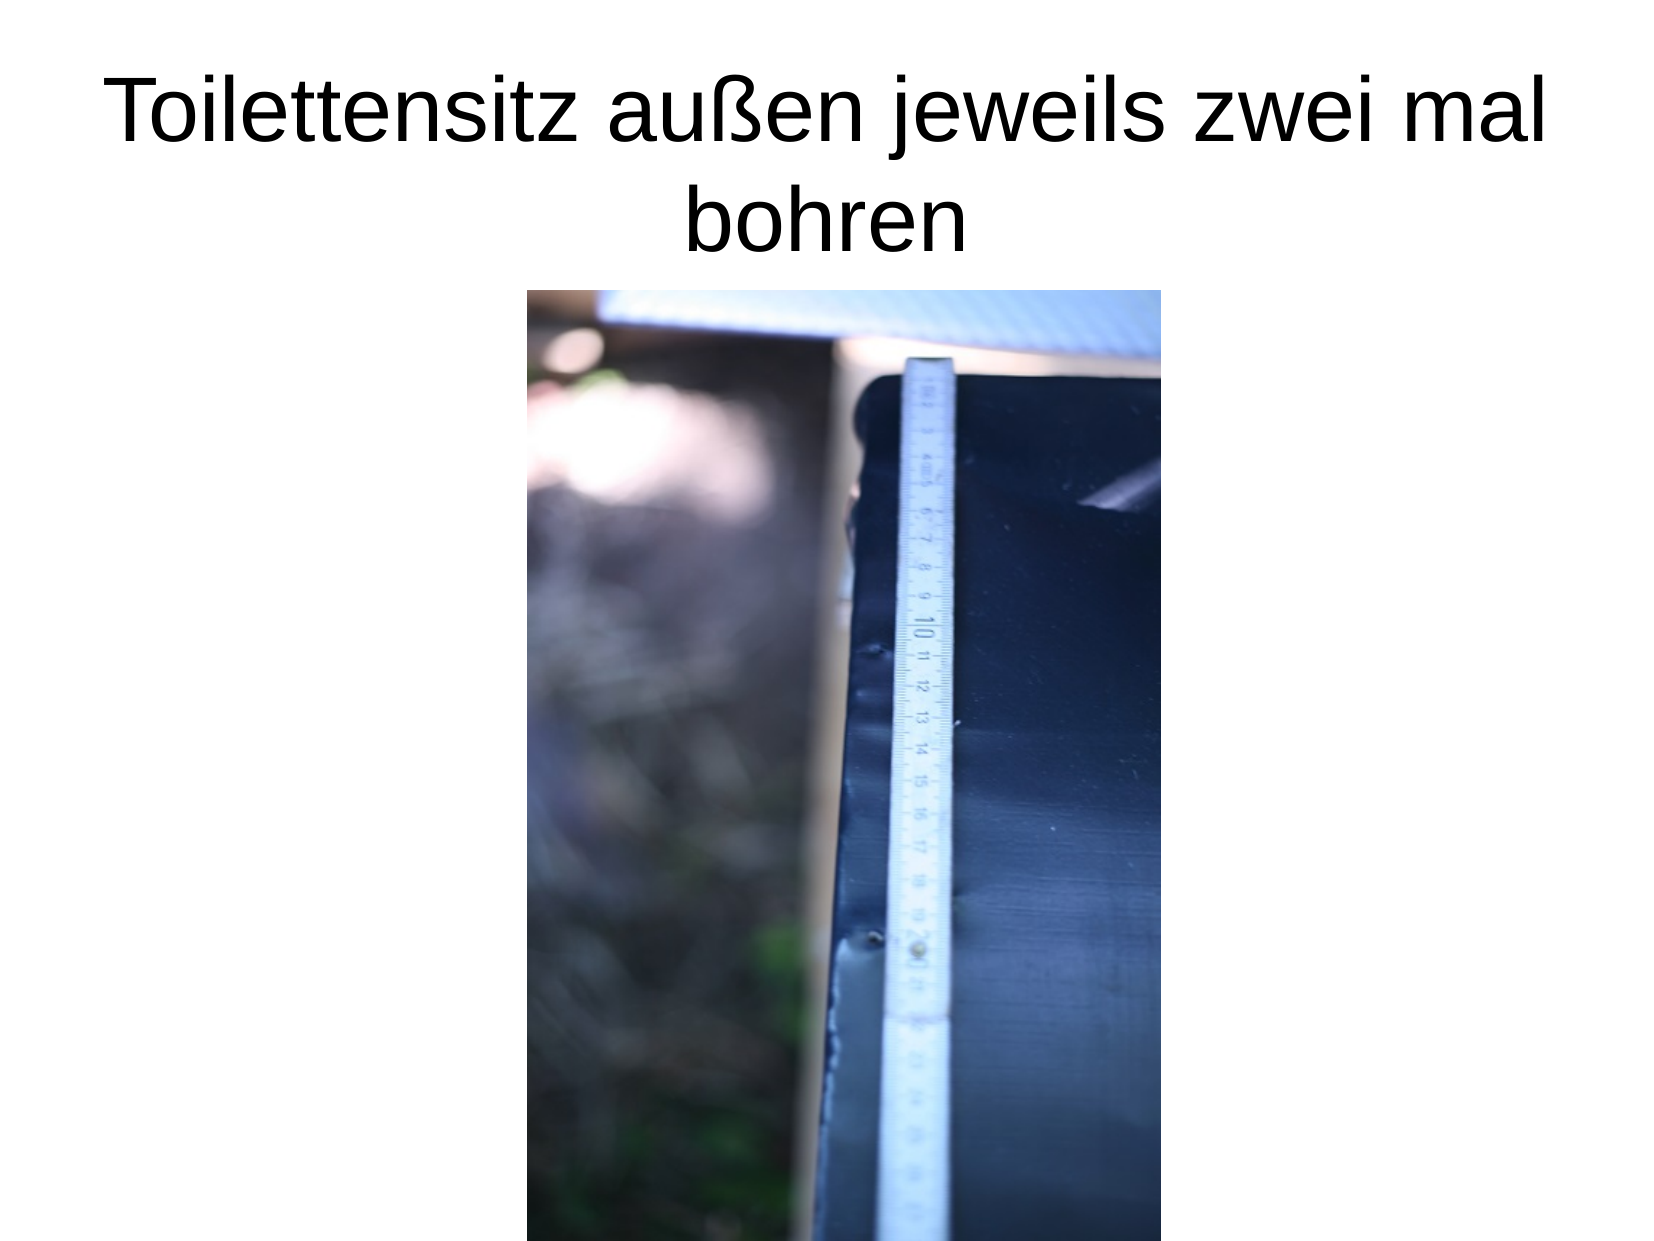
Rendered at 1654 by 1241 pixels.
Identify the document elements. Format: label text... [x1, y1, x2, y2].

picture [527, 290, 1161, 1241]
title Toilettensitz außen jeweils zwei mal bohren [82, 49, 1571, 257]
